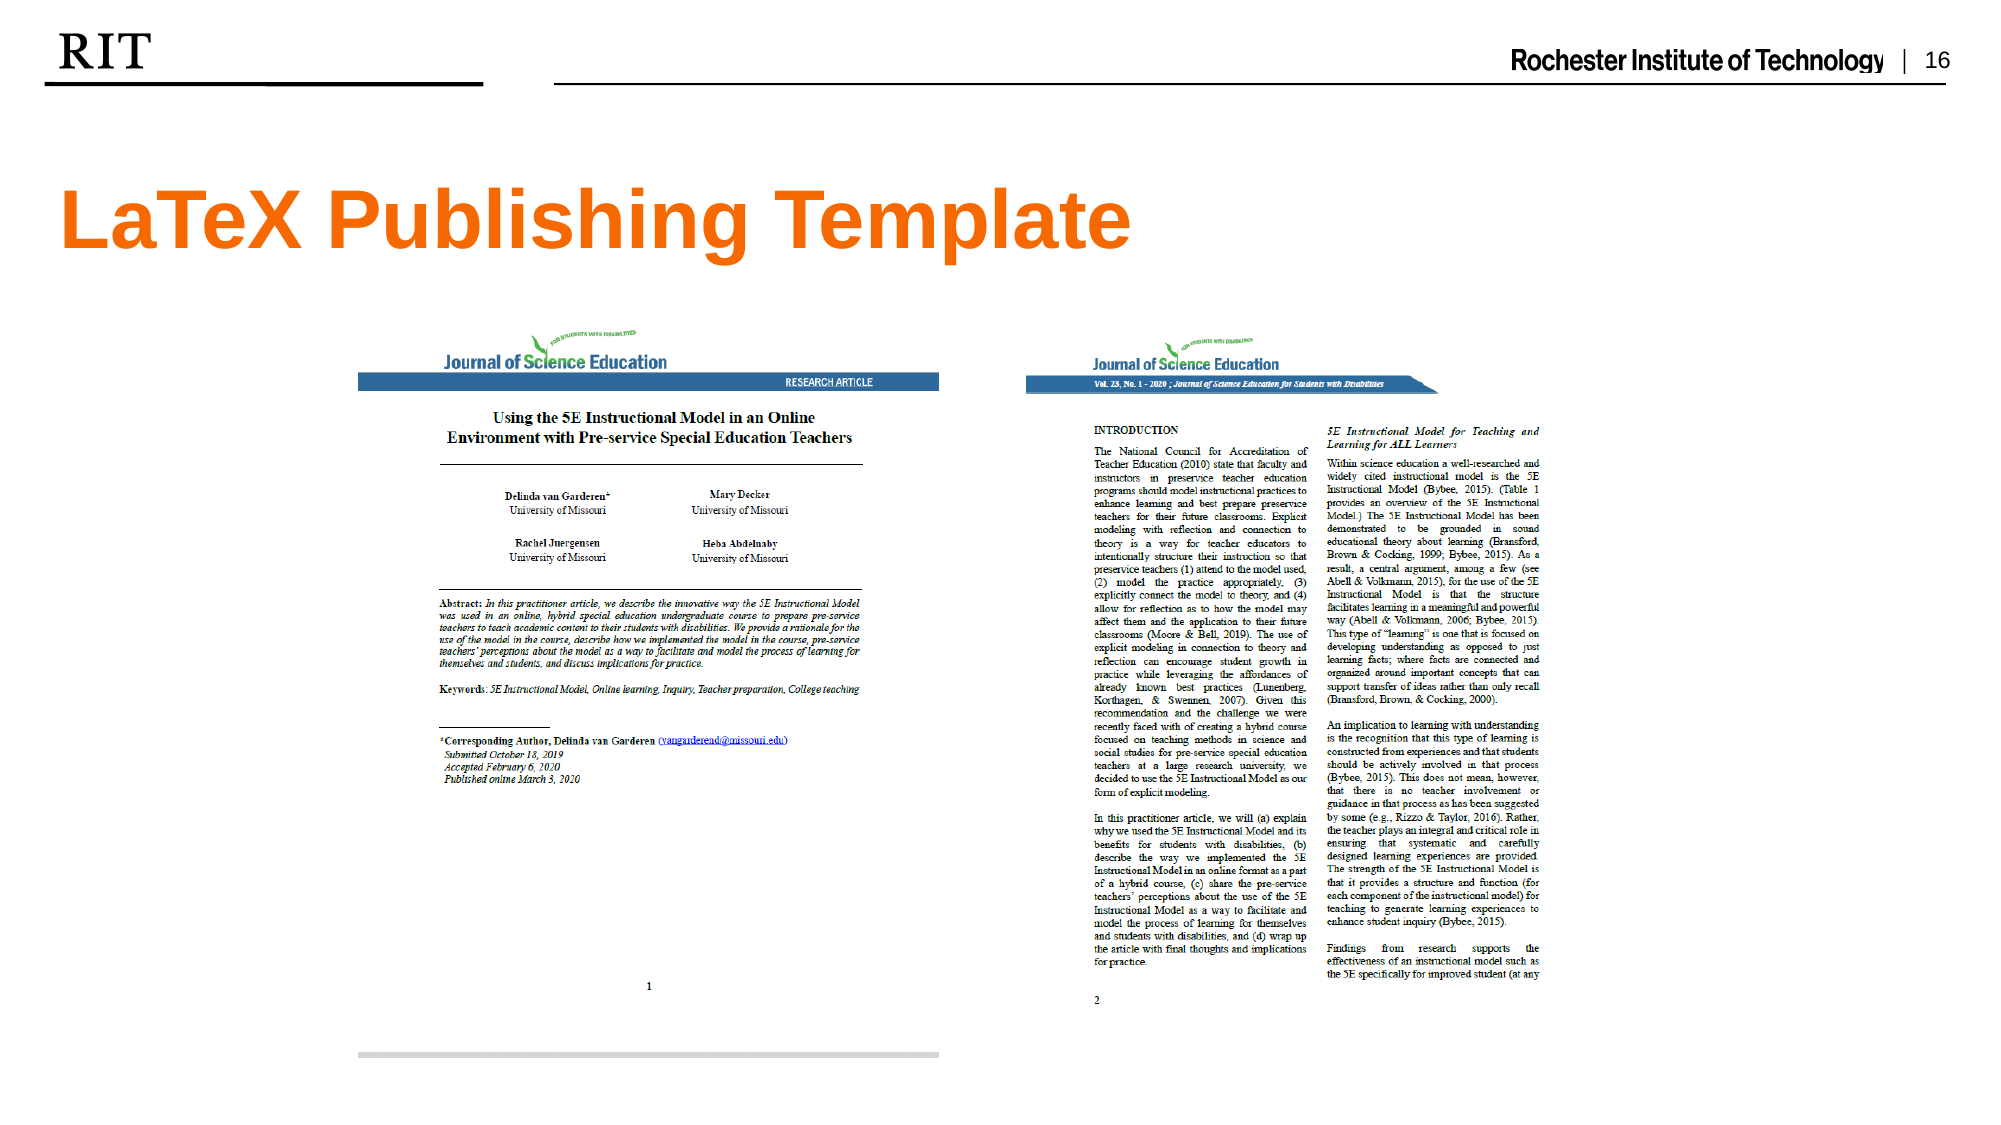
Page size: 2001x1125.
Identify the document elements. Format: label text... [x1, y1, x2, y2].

picture [58, 32, 151, 69]
picture [1512, 49, 1883, 73]
picture [1026, 326, 1607, 1064]
picture [358, 297, 939, 1058]
list LaTeX Publishing Template [44, 157, 1946, 272]
